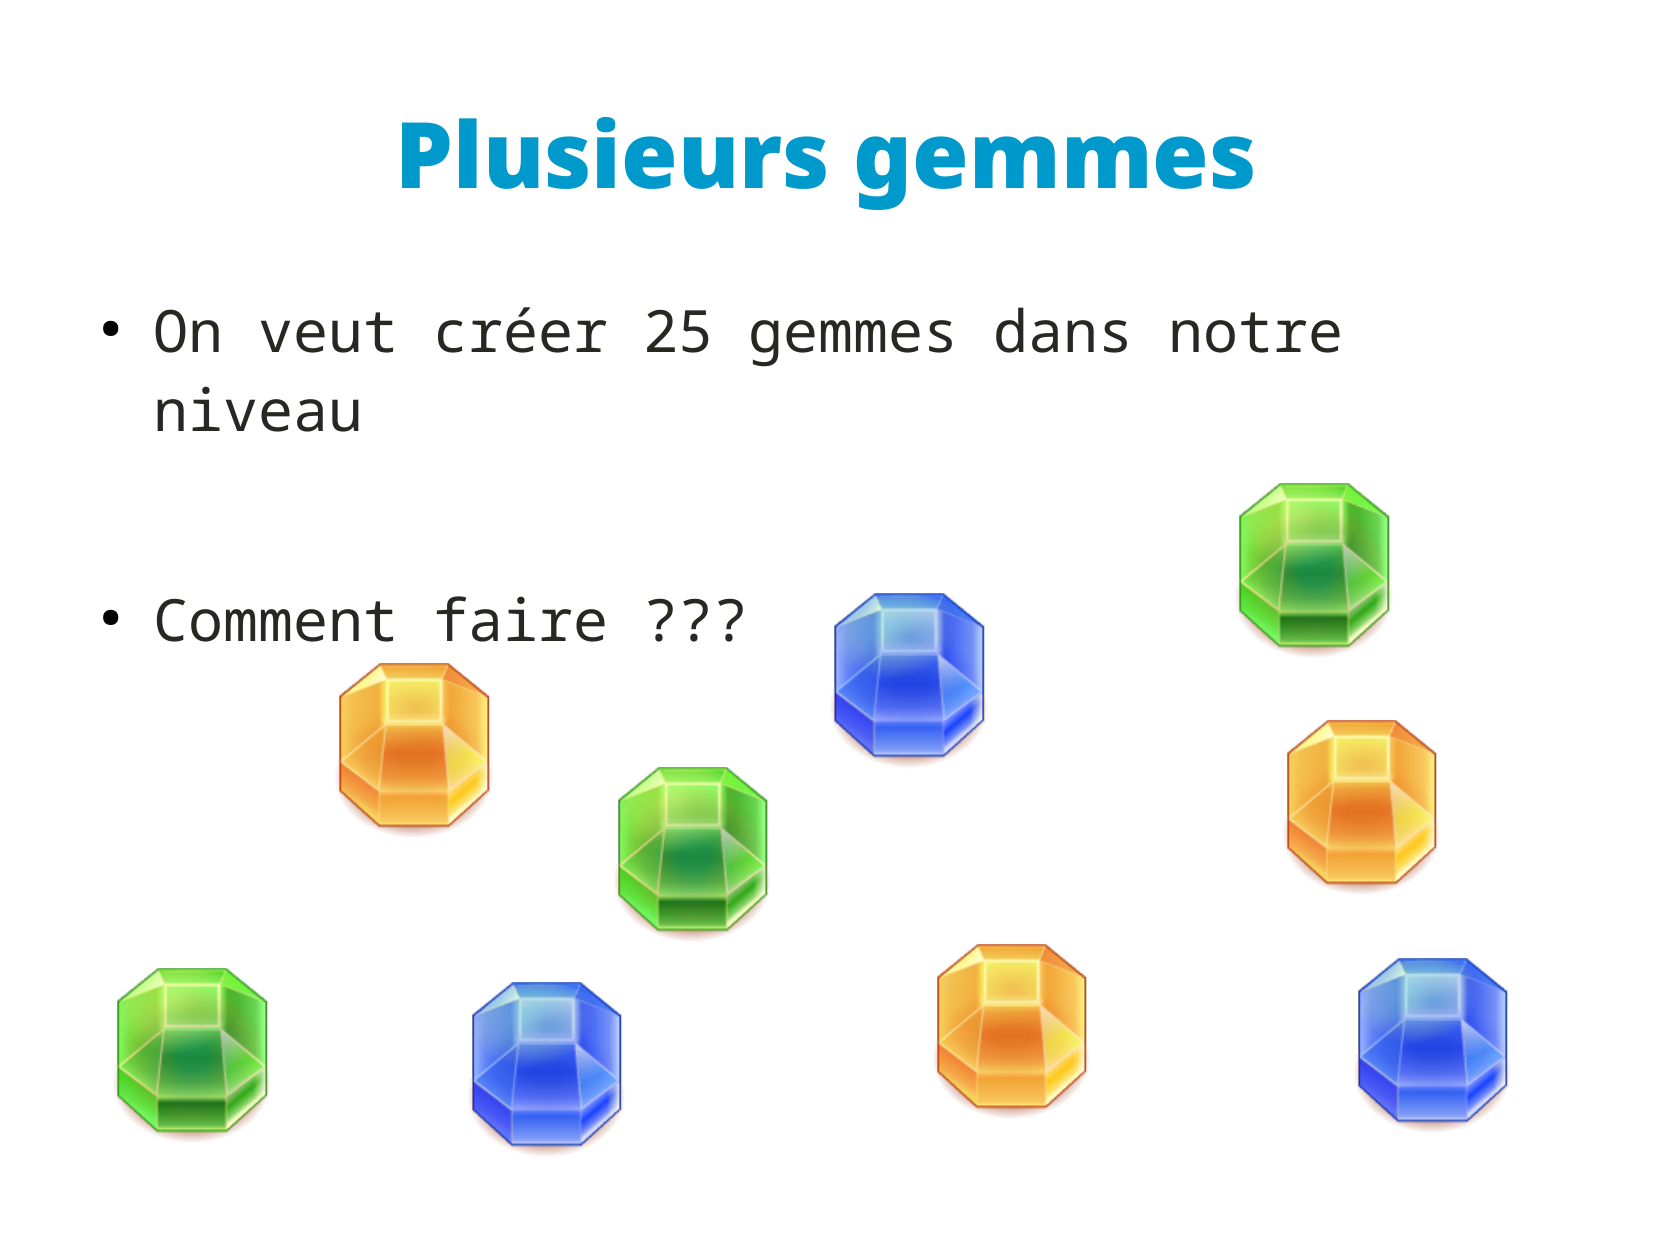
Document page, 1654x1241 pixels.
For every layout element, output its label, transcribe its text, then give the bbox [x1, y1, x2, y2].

picture [1283, 720, 1441, 896]
picture [468, 982, 626, 1158]
picture [933, 944, 1091, 1120]
picture [1354, 958, 1512, 1134]
picture [1235, 483, 1394, 659]
picture [830, 593, 989, 769]
picture [113, 968, 272, 1144]
picture [614, 767, 772, 943]
list On veut créer 25 gemmes dans notre niveau Comment faire ??? [82, 290, 1571, 1010]
picture [335, 663, 494, 839]
title Plusieurs gemmes [82, 49, 1571, 257]
